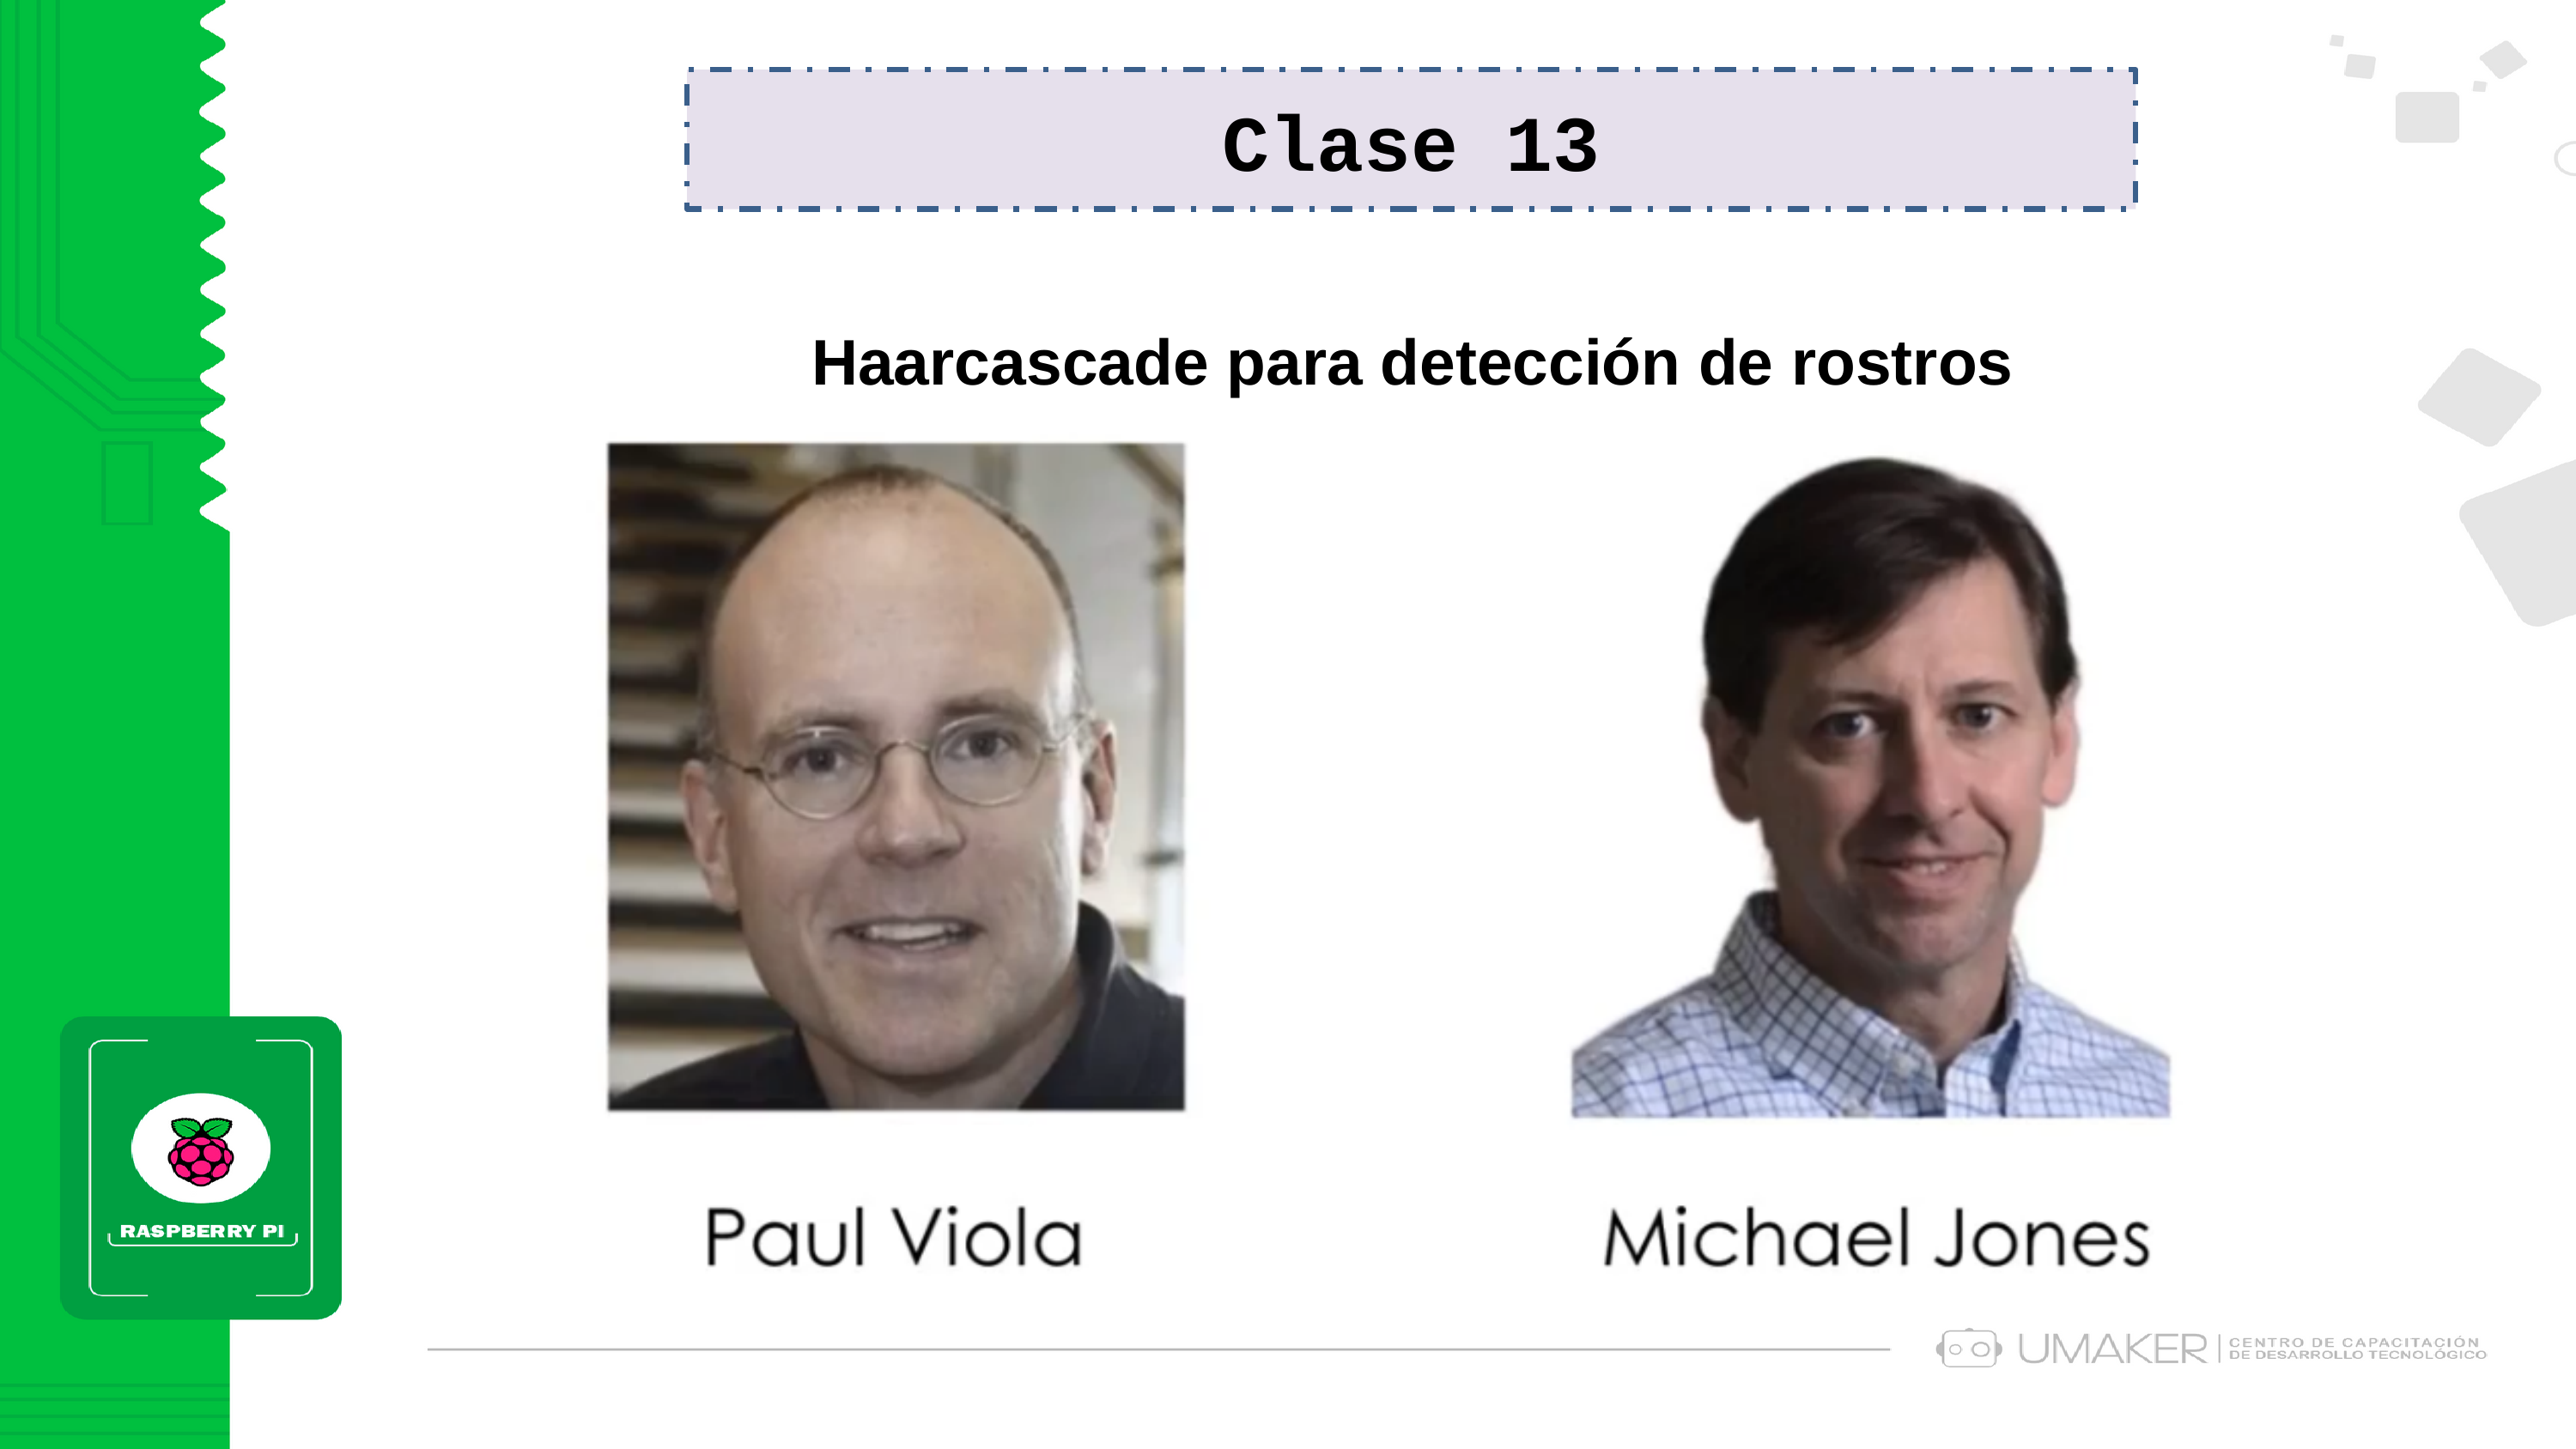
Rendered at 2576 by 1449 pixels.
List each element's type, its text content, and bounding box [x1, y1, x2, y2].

text_box Haarcascade para detección de rostros [331, 314, 2465, 436]
picture [0, 0, 2576, 1449]
text_box Clase 13 [687, 70, 2136, 209]
